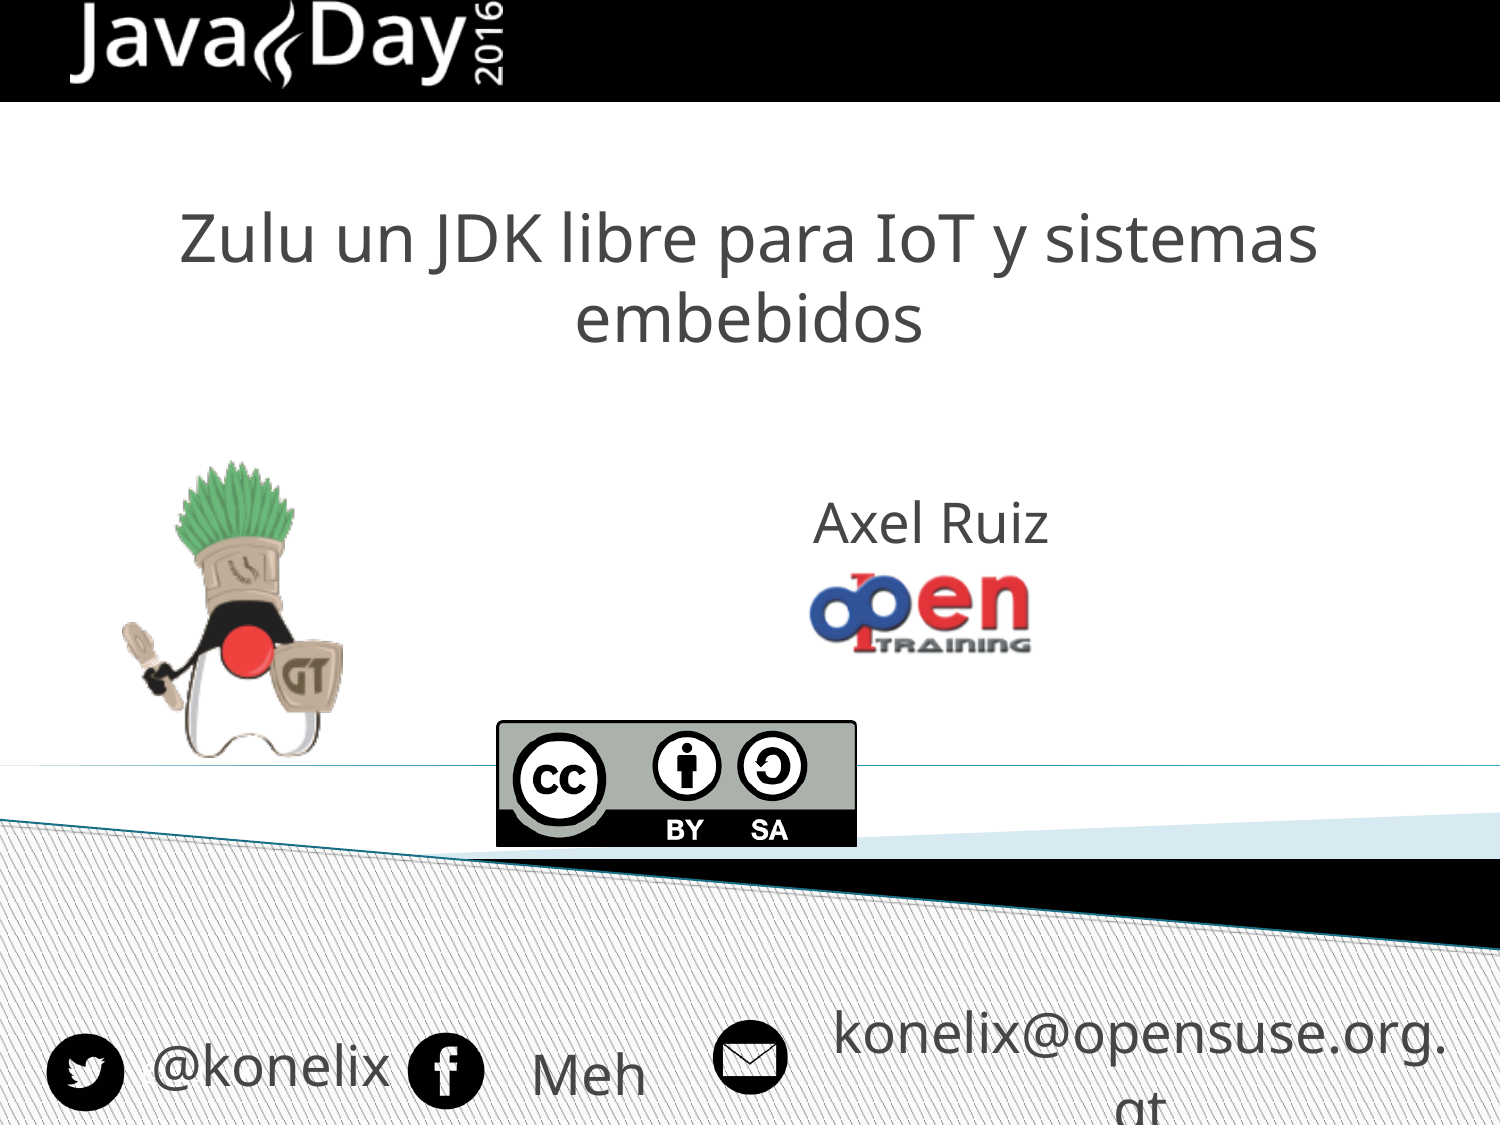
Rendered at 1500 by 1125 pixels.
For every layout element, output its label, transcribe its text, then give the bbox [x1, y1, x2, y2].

text_box konelix@opensuse.org.gt [814, 958, 1477, 1125]
picture [70, 0, 503, 89]
text_box @konelix [141, 1027, 412, 1102]
text_box [0, 0, 1500, 98]
text_box @iLaliux [134, 1046, 141, 1096]
text_box Meh [460, 1035, 729, 1111]
picture [804, 566, 1052, 666]
picture [122, 460, 343, 758]
subtitle Axel Ruiz [492, 479, 1382, 657]
title Zulu un JDK libre para IoT y sistemas embebidos [112, 172, 1388, 364]
picture [496, 720, 857, 847]
picture [0, 821, 1500, 1125]
